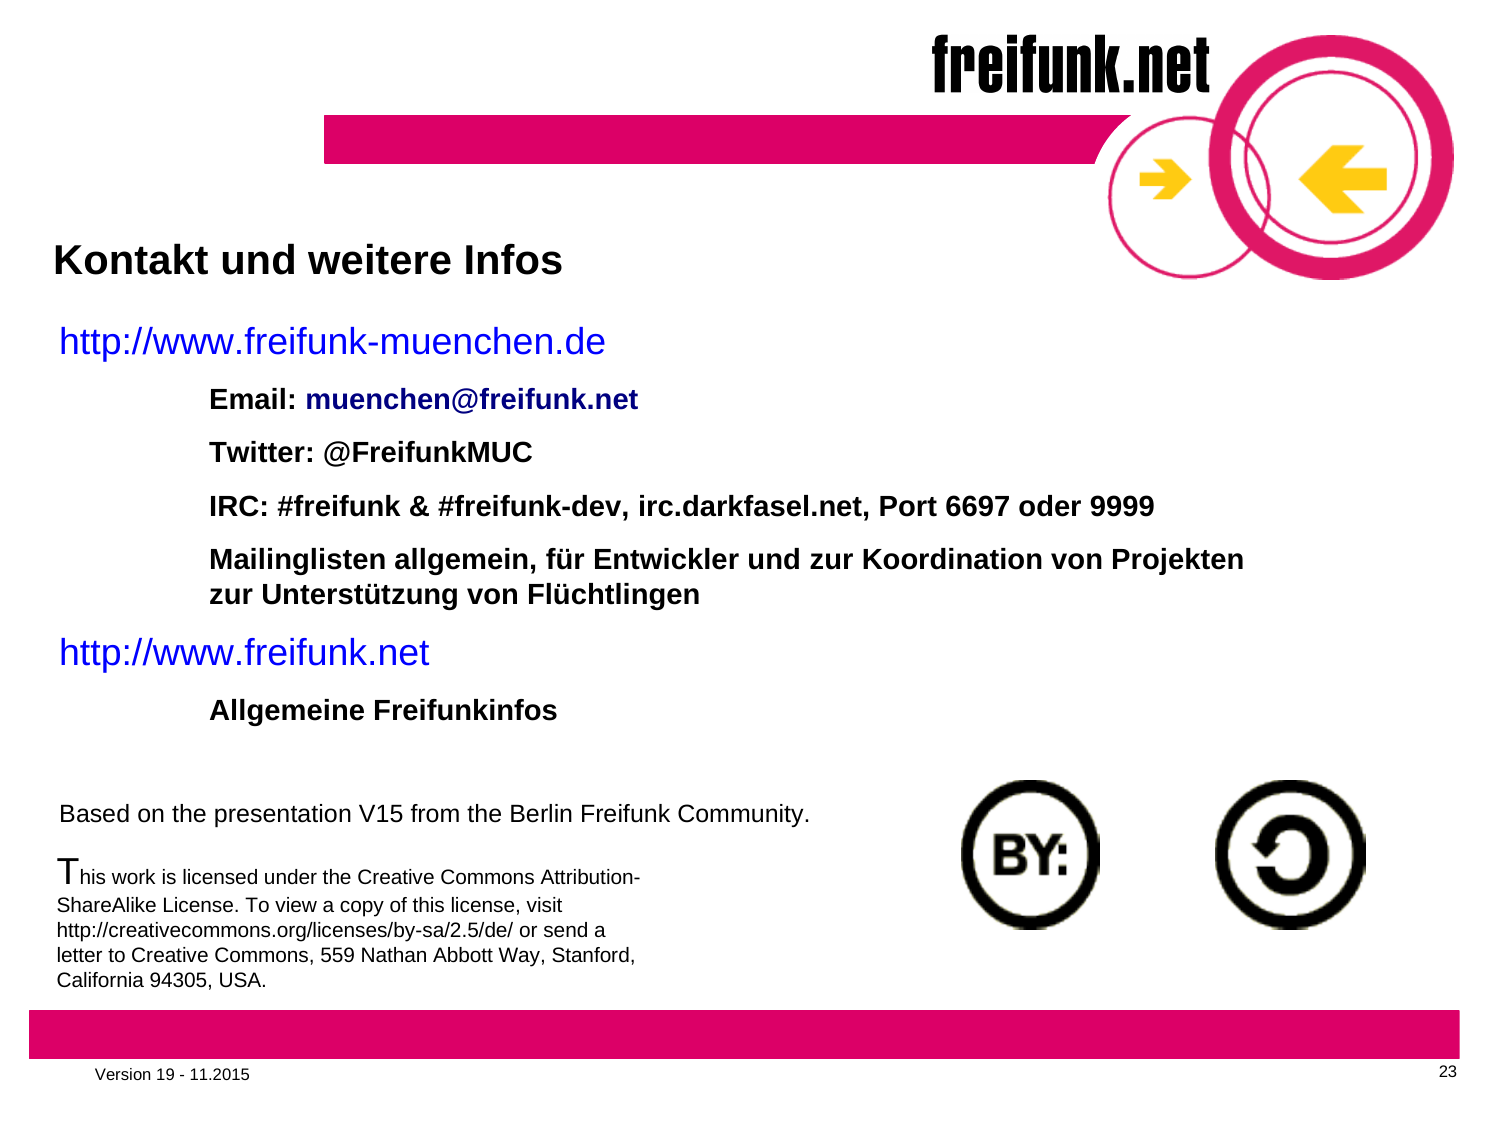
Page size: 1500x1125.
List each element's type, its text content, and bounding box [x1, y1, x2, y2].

text_box http://www.freifunk-muenchen.de Email: muenchen@freifunk.net Twitter: @FreifunkMUC IRC: #freifunk & #freifunk-dev, irc.darkfasel.net, Port 6697 oder 9999 Mailinglisten allgemein, für Entwickler und zur Koordination von Projekten zur Unterstützung von Flüchtlingen http://www.freifunk.net Allgemeine Freifunkinfos Based on the presentation V15 from the Berlin Freifunk Community. [59, 317, 1288, 956]
text_box Kontakt und weitere Infos [53, 233, 1046, 313]
picture [932, 34, 1454, 280]
picture [1215, 780, 1366, 930]
text_box This work is licensed under the Creative Commons Attribution-ShareAlike License. To view a copy of this license, visit http://creativecommons.org/licenses/by-sa/2.5/de/ or send a letter to Creative Commons, 559 Nathan Abbott Way, Stanford, California 94305, USA. [56, 847, 645, 1000]
picture [961, 780, 1100, 930]
